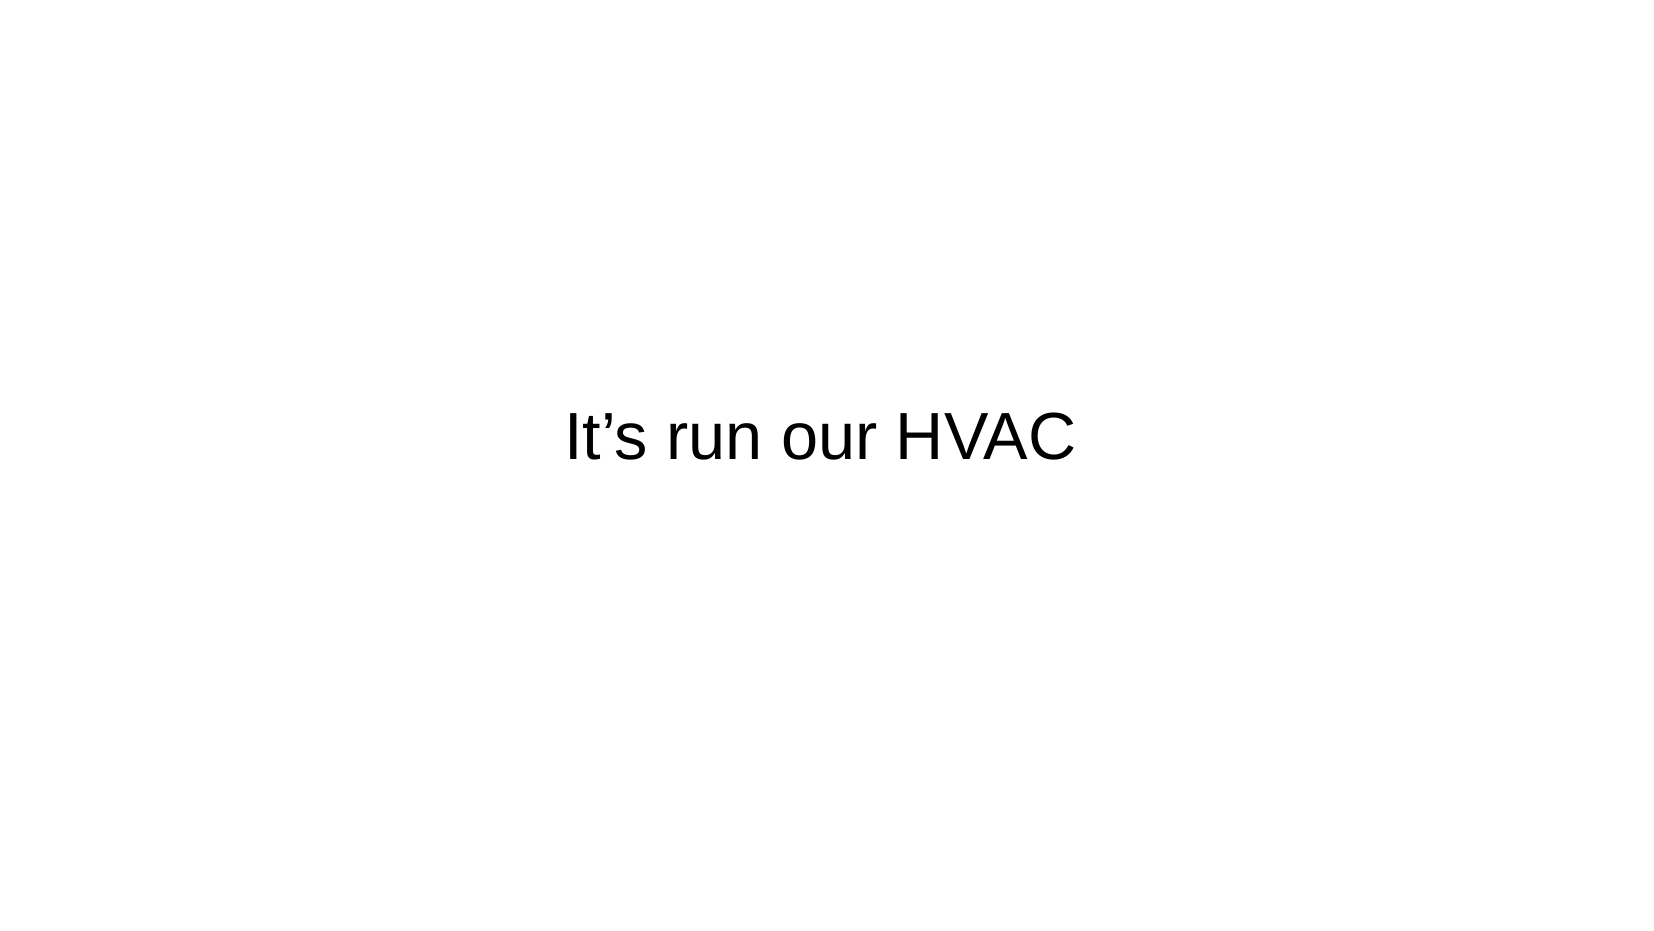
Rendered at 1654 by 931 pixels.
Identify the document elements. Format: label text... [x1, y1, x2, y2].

subtitle It’s run our HVAC [76, 76, 1565, 797]
